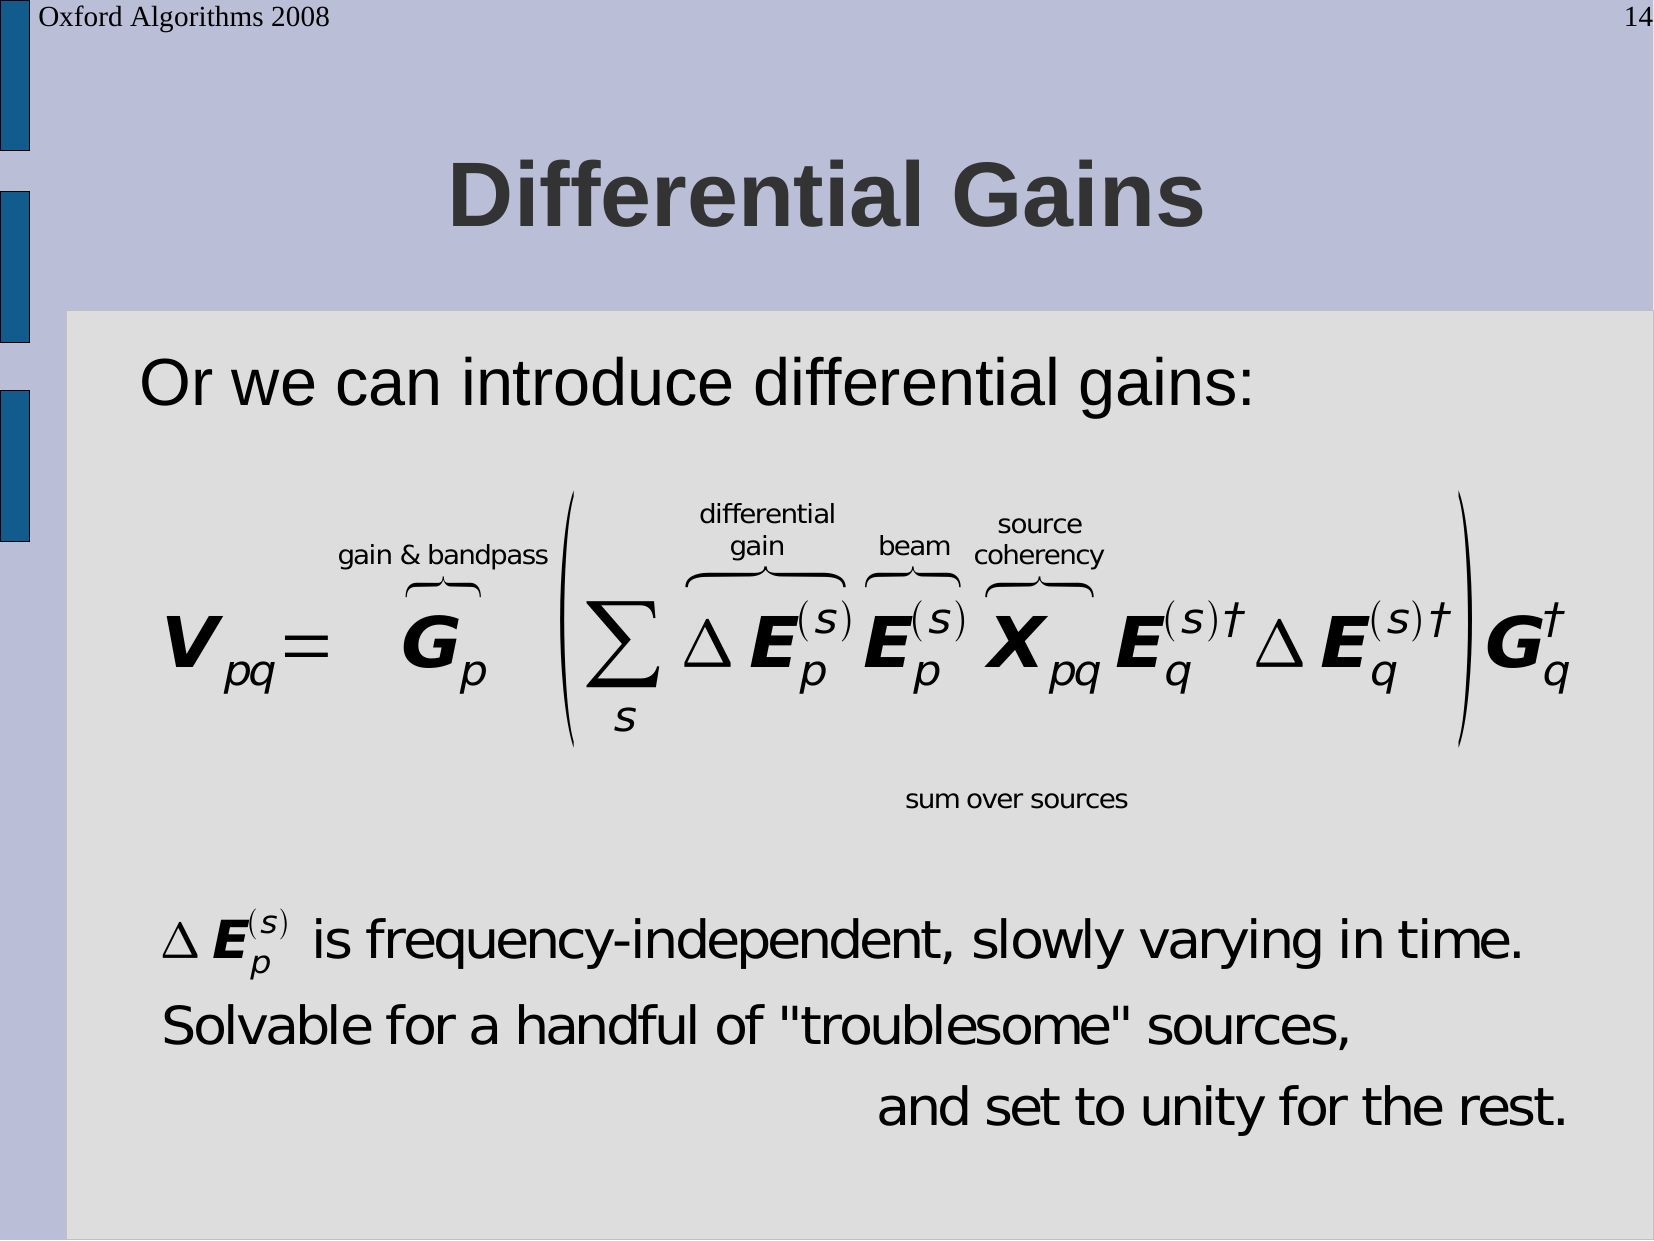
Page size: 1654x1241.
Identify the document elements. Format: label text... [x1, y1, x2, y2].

chart [155, 487, 1576, 1141]
title Differential Gains [121, 91, 1534, 299]
list Or we can introduce differential gains: [121, 344, 1534, 488]
